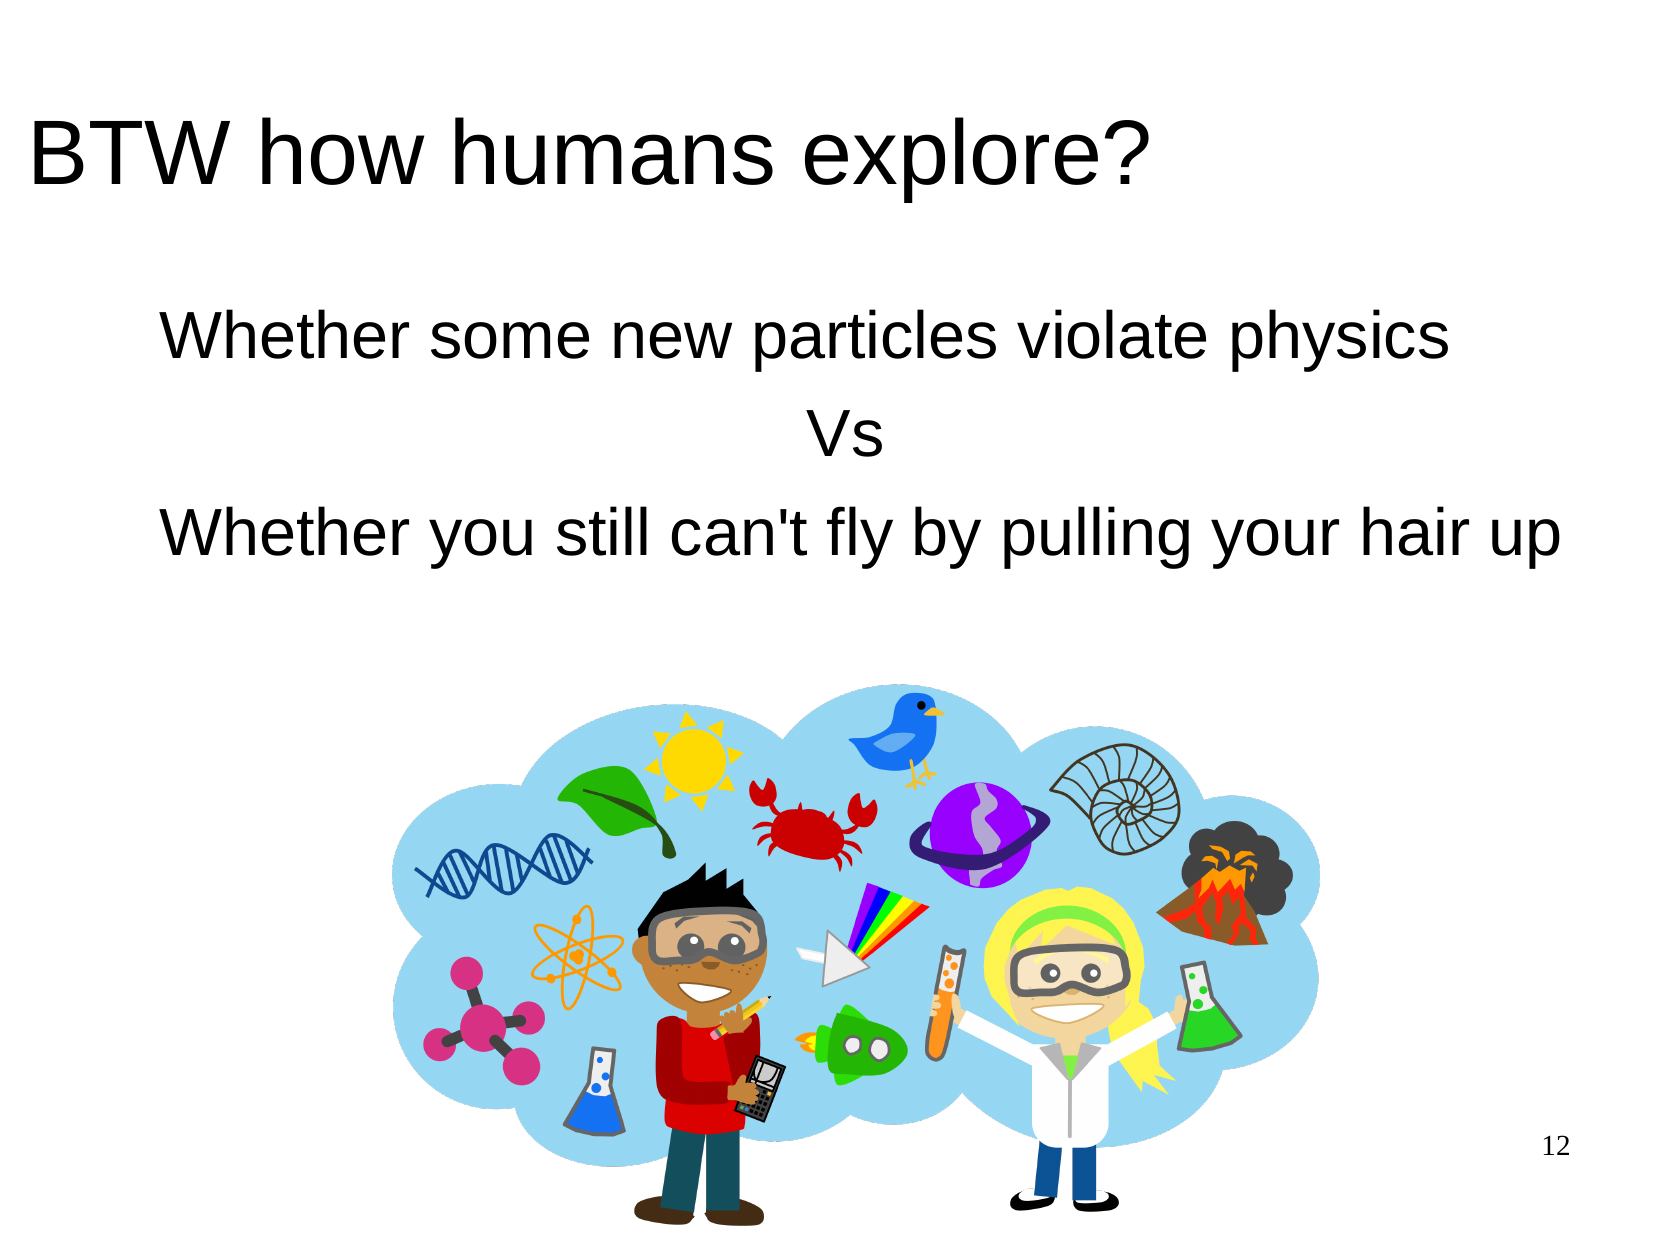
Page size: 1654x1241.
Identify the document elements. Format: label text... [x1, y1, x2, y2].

picture [392, 684, 1320, 1226]
title BTW how humans explore? [27, 49, 1516, 257]
list Whether some new particles violate physics Vs Whether you still can't fly by pulling your hair up [17, 297, 1625, 702]
